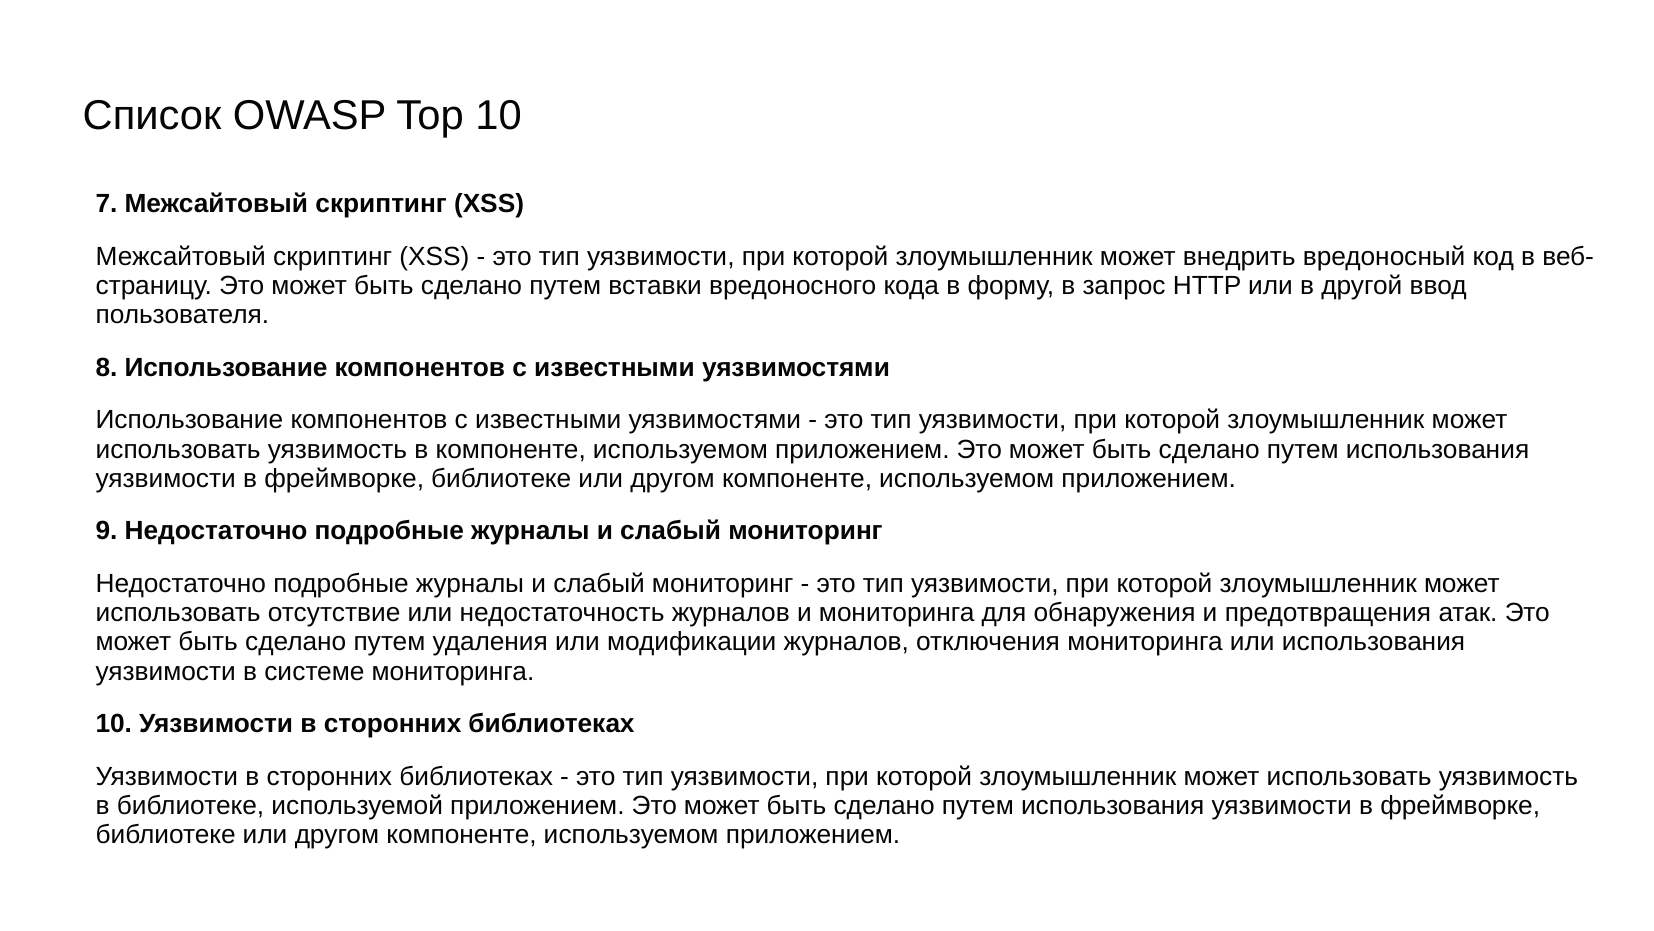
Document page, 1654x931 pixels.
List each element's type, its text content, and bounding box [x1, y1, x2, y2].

list 7. Межсайтовый скриптинг (XSS) Межсайтовый скриптинг (XSS) - это тип уязвимости, при которой злоумышленник может внедрить вредоносный код в веб-страницу. Это может быть сделано путем вставки вредоносного кода в форму, в запрос HTTP или в другой ввод пользователя. 8. Использование компонентов с известными уязвимостями Использование компонентов с известными уязвимостями - это тип уязвимости, при которой злоумышленник может использовать уязвимость в компоненте, используемом приложением. Это может быть сделано путем использования уязвимости в фреймворке, библиотеке или другом компоненте, используемом приложением. 9. Недостаточно подробные журналы и слабый мониторинг Недостаточно подробные журналы и слабый мониторинг - это тип уязвимости, при которой злоумышленник может использовать отсутствие или недостаточность журналов и мониторинга для обнаружения и предотвращения атак. Это может быть сделано путем удаления или модификации журналов, отключения мониторинга или использования уязвимости в системе мониторинга. 10. Уязвимости в сторонних библиотеках Уязвимости в сторонних библиотеках - это тип уязвимости, при которой злоумышленник может использовать уязвимость в библиотеке, используемой приложением. Это может быть сделано путем использования уязвимости в фреймворке, библиотеке или другом компоненте, используемом приложением. [95, 188, 1595, 851]
title Список OWASP Top 10 [82, 37, 1571, 193]
